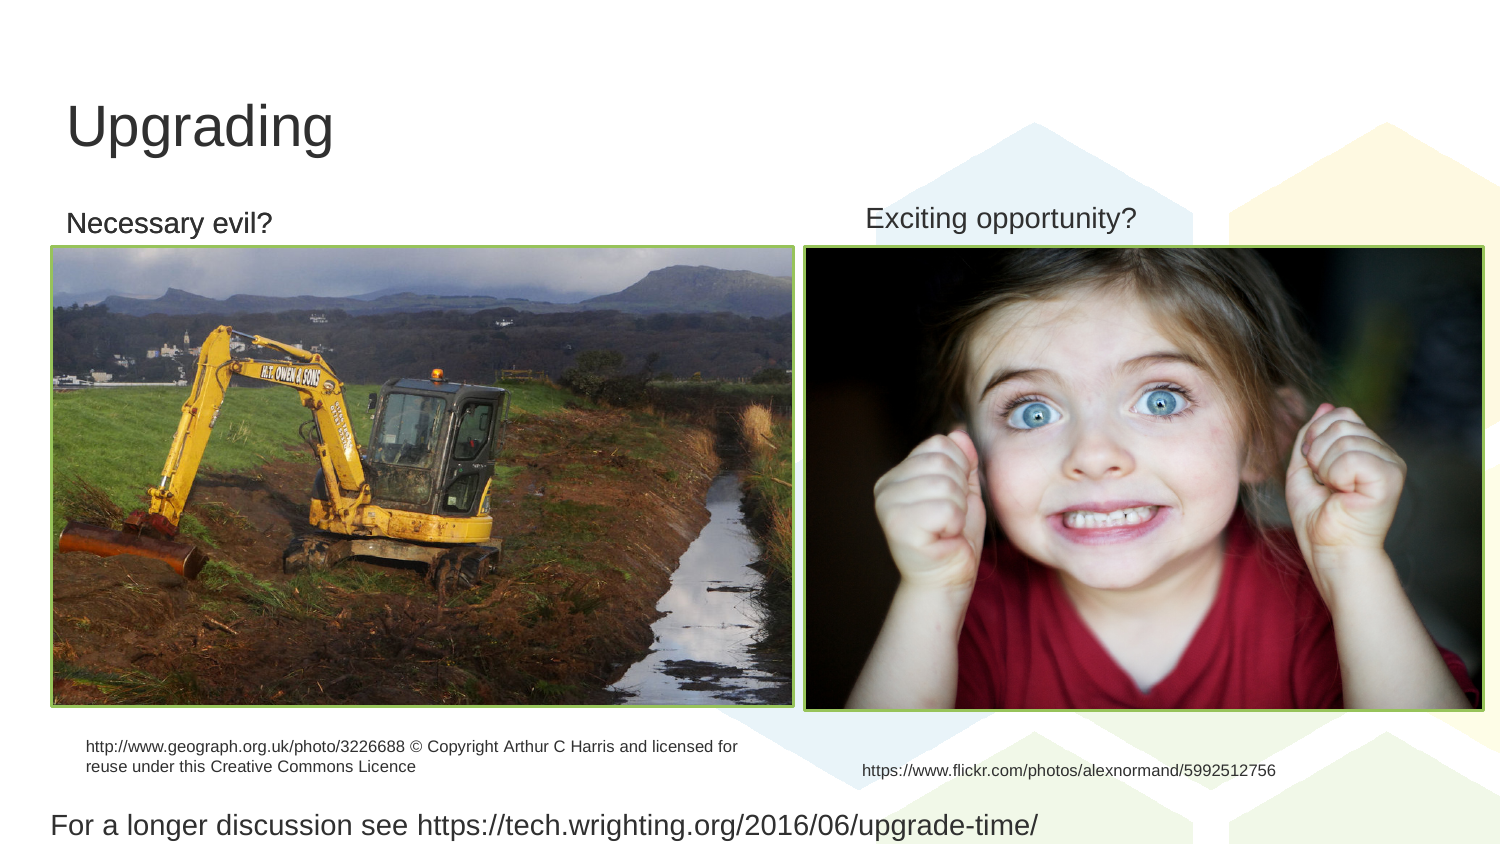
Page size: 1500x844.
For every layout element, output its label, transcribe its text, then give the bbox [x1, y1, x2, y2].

list Exciting opportunity? [850, 184, 1409, 296]
list https://www.flickr.com/photos/alexnormand/5992512756 [847, 732, 1406, 780]
list For a longer discussion see https://tech.wrighting.org/2016/06/upgrade-time/ [35, 791, 1465, 844]
list http://www.geograph.org.uk/photo/3226688 © Copyright Arthur C Harris and licensed for reuse under this Creative Commons Licence [70, 720, 792, 780]
title Upgrading [51, 72, 1449, 167]
picture [0, 0, 1500, 844]
list Necessary evil? [51, 189, 610, 300]
